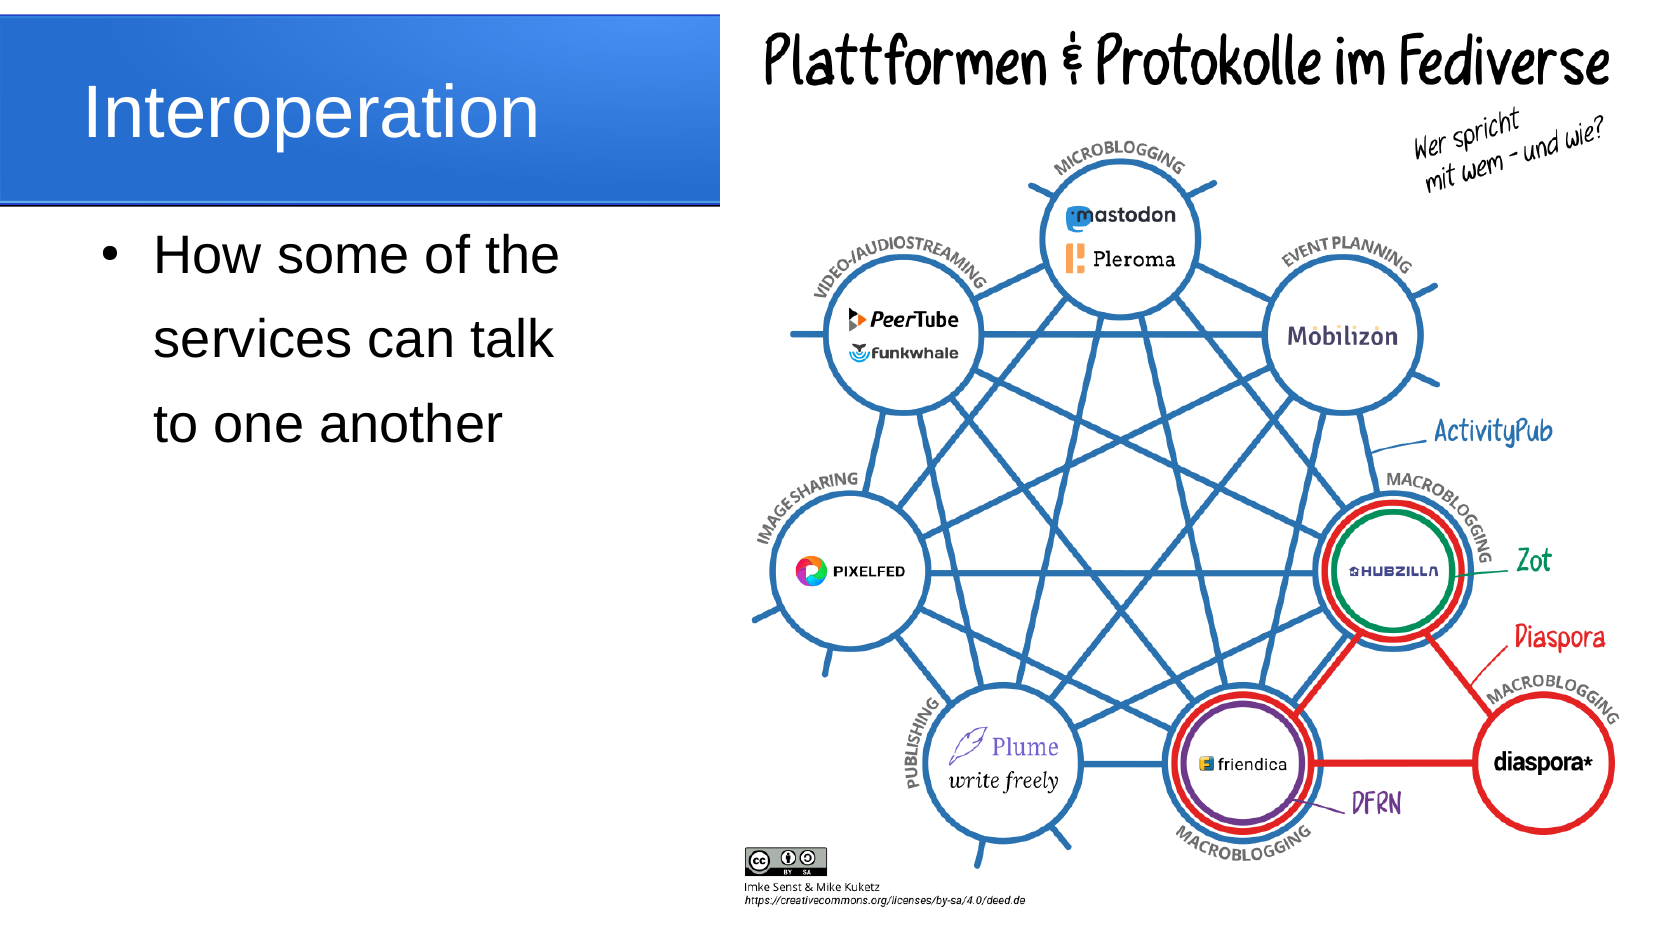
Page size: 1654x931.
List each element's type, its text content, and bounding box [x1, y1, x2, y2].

list How some of the services can talk to one another [82, 224, 720, 764]
title Interoperation [82, 35, 720, 189]
picture [720, 0, 1651, 931]
